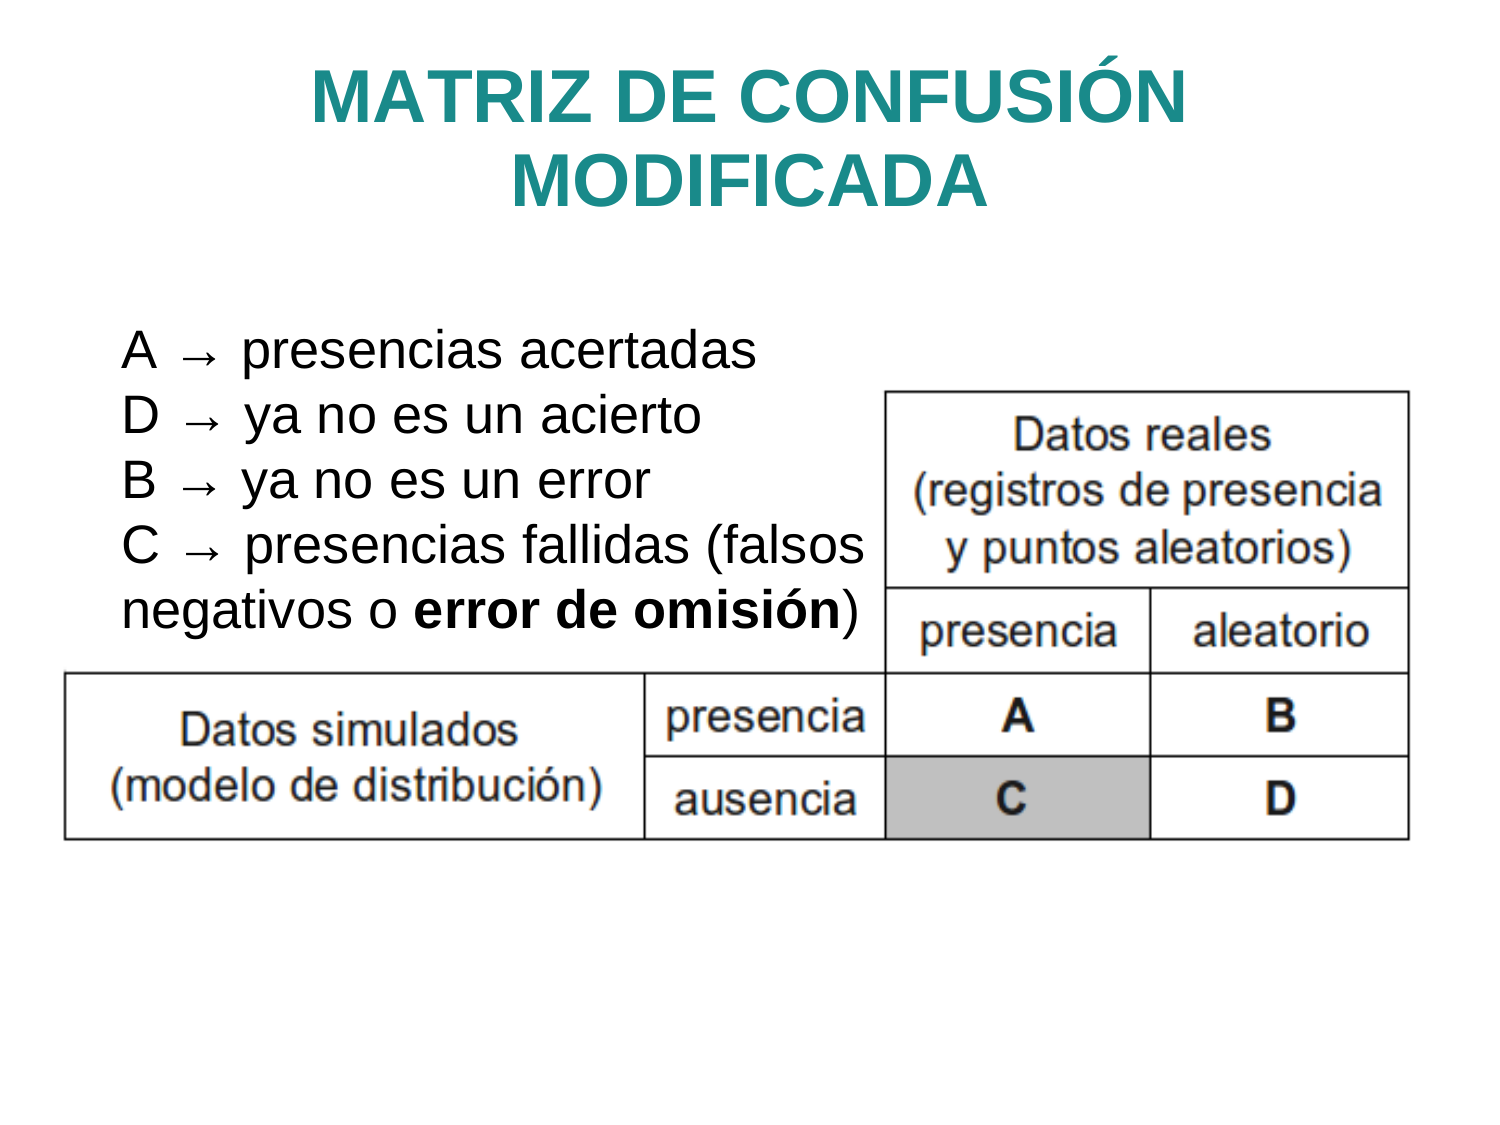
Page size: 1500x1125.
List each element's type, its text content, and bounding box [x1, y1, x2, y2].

picture [58, 382, 1419, 848]
title MATRIZ DE CONFUSIÓN MODIFICADA [112, 46, 1388, 231]
text_box A → presencias acertadas D → ya no es un acierto B → ya no es un error C → presencias fallidas (falsos negativos o error de omisión) [106, 306, 956, 768]
